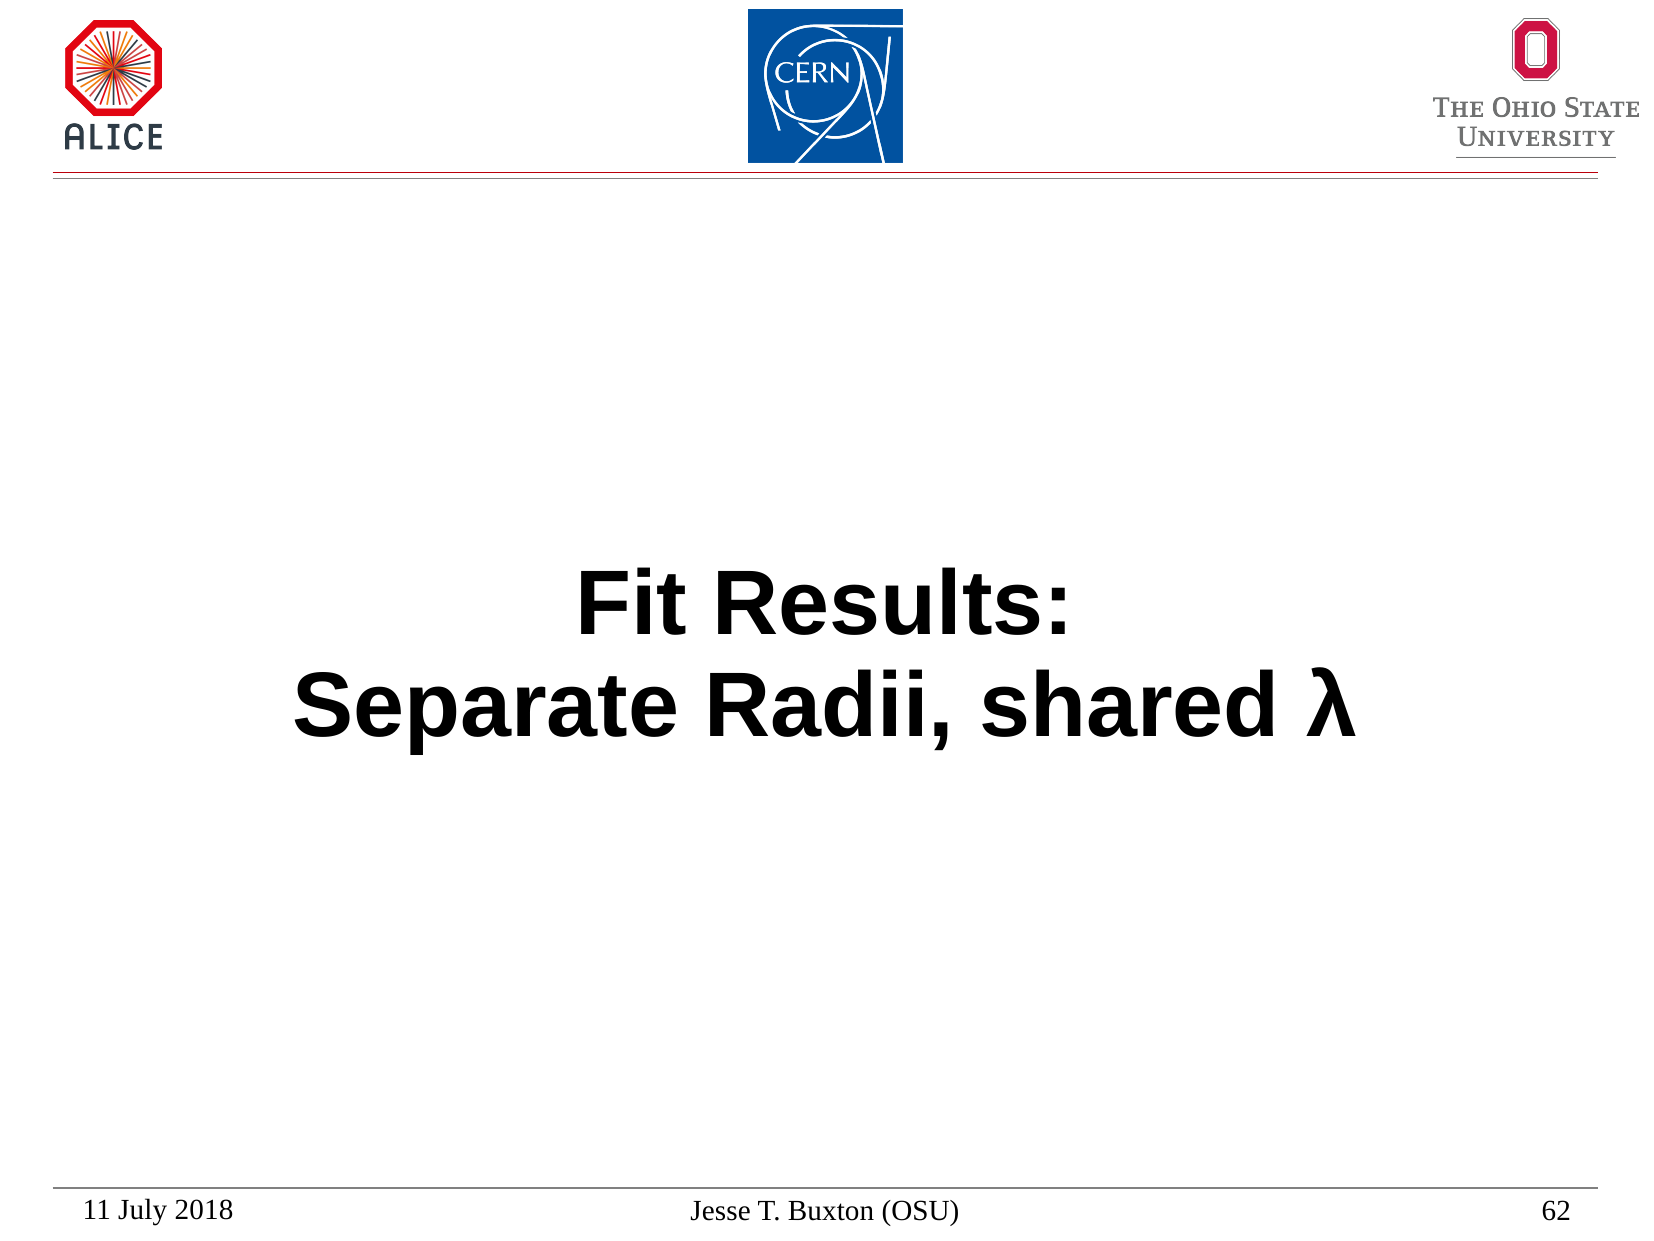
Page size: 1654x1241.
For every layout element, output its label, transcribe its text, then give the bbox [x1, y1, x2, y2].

picture [748, 9, 903, 163]
picture [65, 20, 162, 150]
picture [1430, 5, 1642, 171]
title Fit Results: Separate Radii, shared λ [137, 551, 1513, 757]
